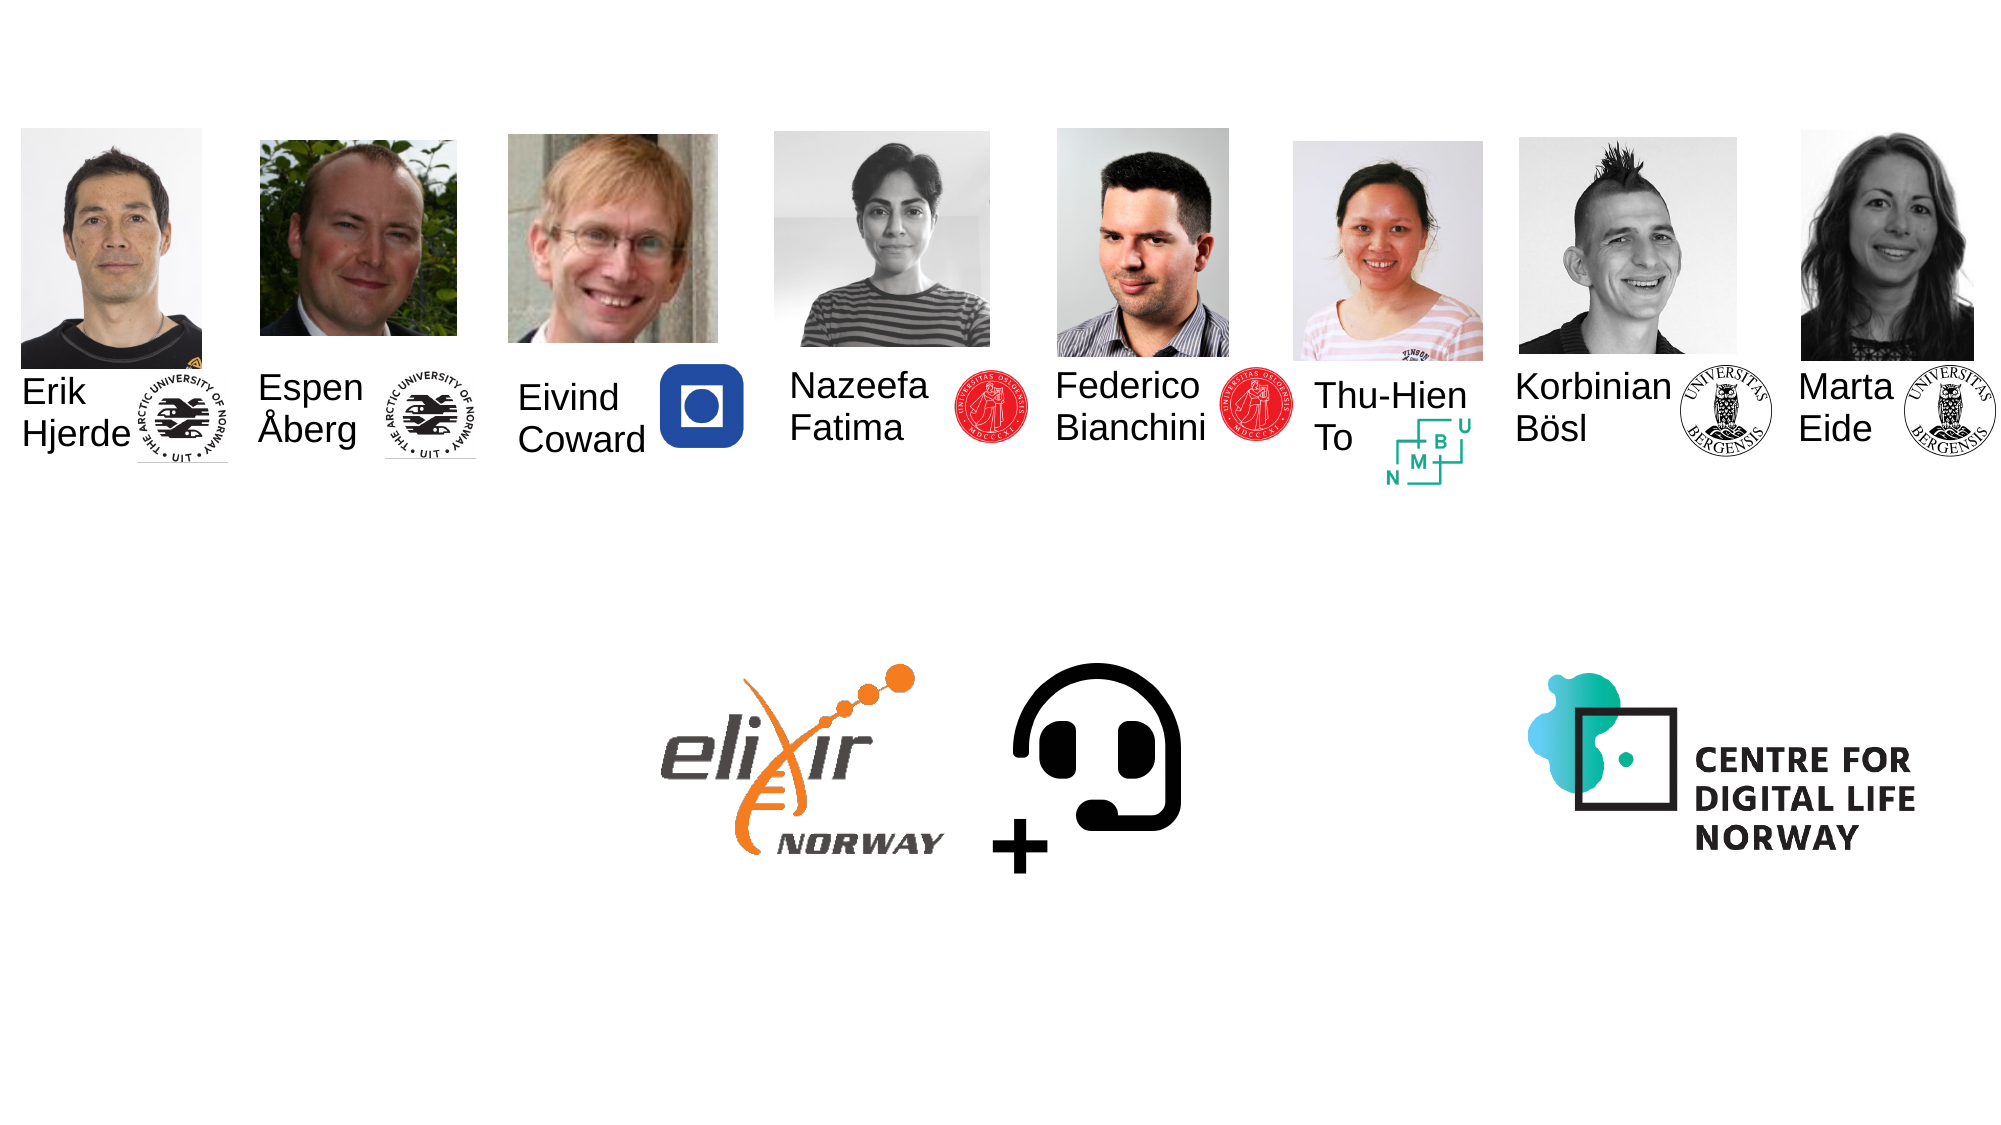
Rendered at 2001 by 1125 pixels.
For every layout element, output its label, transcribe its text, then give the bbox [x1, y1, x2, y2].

text_box Erik Hjerde [6, 362, 244, 504]
picture [1528, 673, 1920, 856]
picture [508, 134, 718, 343]
text_box Espen Åberg [243, 359, 480, 501]
picture [1383, 410, 1473, 493]
text_box + [973, 758, 1063, 886]
picture [1057, 128, 1229, 357]
picture [1293, 141, 1483, 361]
picture [260, 140, 457, 336]
picture [661, 664, 945, 855]
text_box Nazeefa Fatima [774, 356, 1011, 498]
picture [774, 131, 990, 347]
picture [1013, 663, 1181, 831]
picture [1519, 137, 1793, 476]
picture [656, 364, 746, 448]
picture [21, 128, 202, 362]
text_box Eivind Coward [503, 368, 740, 510]
picture [1801, 130, 2001, 476]
text_box Federico Bianchini [1040, 356, 1277, 498]
text_box Korbinian Bösl [1500, 358, 1737, 500]
picture [1011, 370, 1030, 444]
picture [384, 371, 476, 459]
picture [1216, 367, 1295, 441]
text_box Thu-Hien To [1299, 367, 1536, 508]
picture [136, 374, 228, 463]
text_box Marta Eide [1783, 358, 2001, 500]
